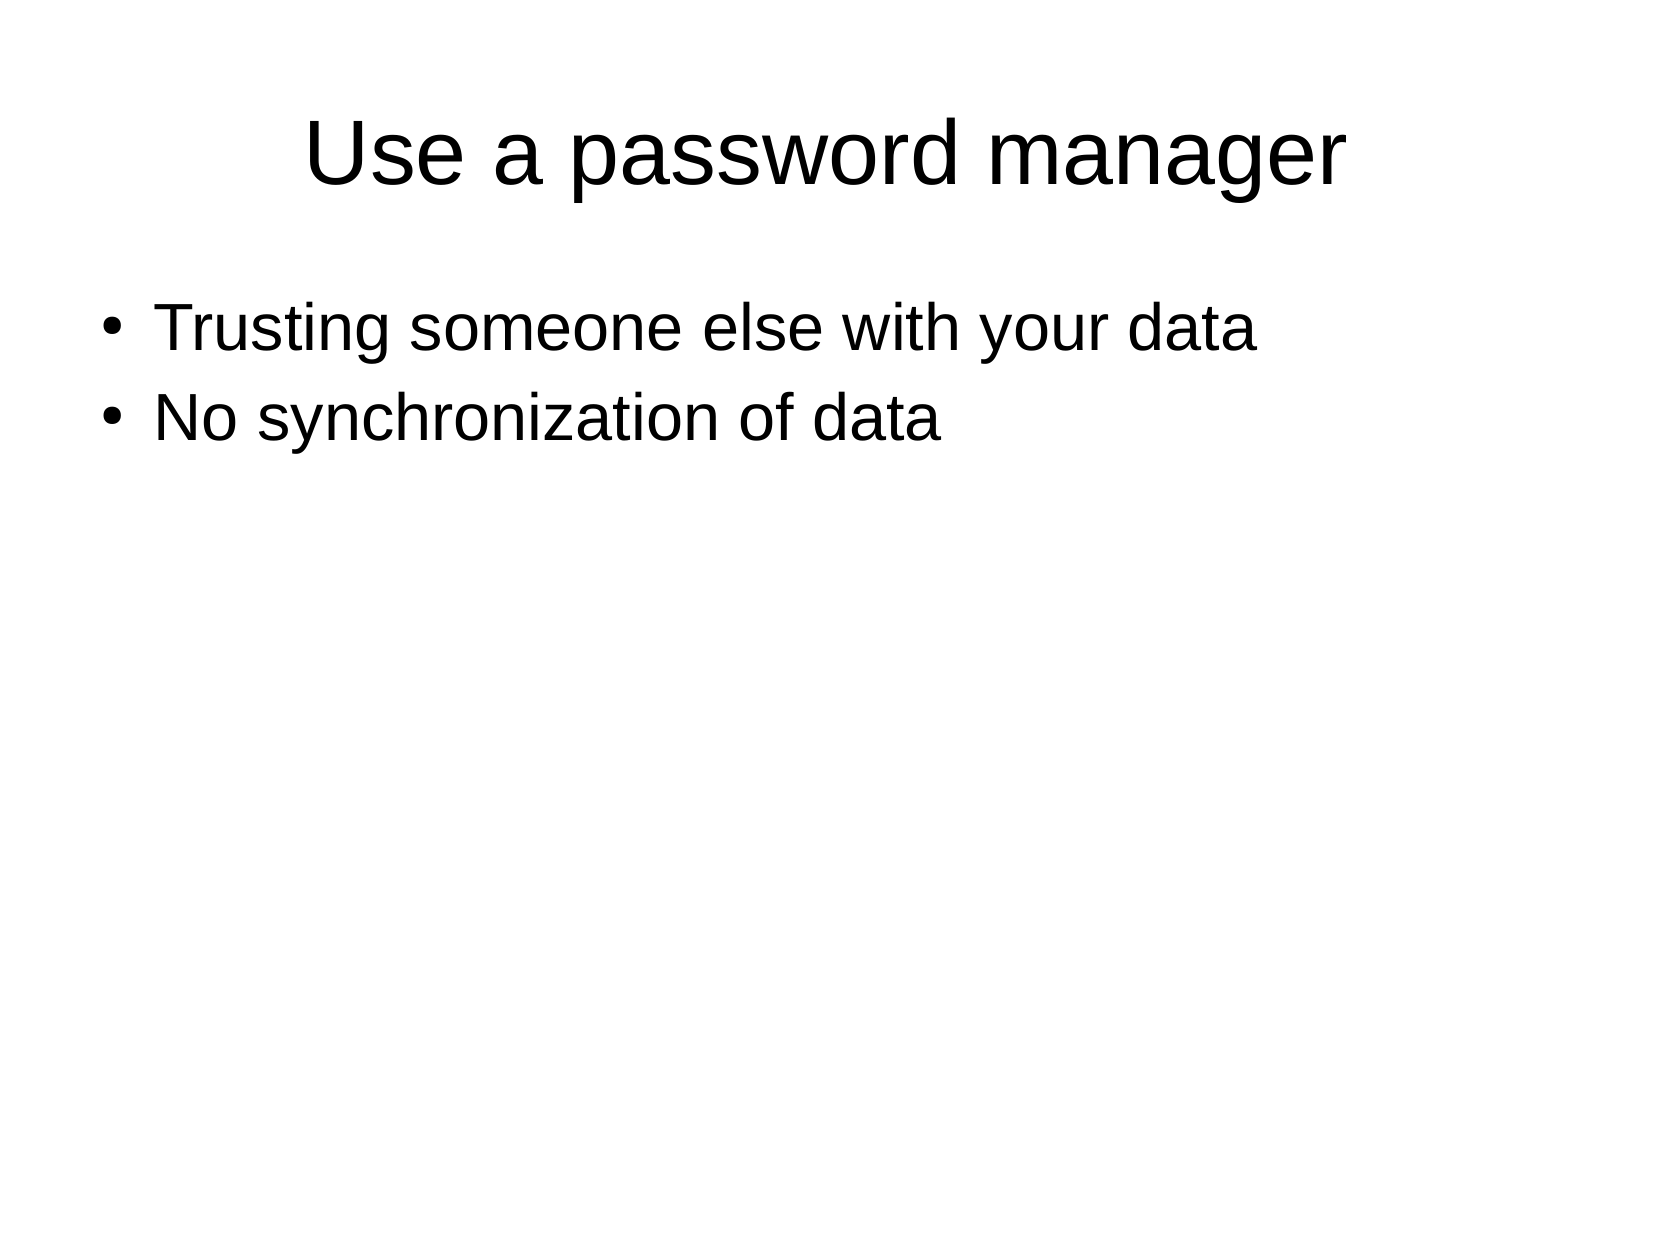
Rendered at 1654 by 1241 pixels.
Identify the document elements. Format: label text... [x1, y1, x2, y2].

list No synchronization of data [82, 380, 1571, 466]
title Use a password manager [82, 49, 1571, 257]
list Trusting someone else with your data [82, 290, 1571, 376]
